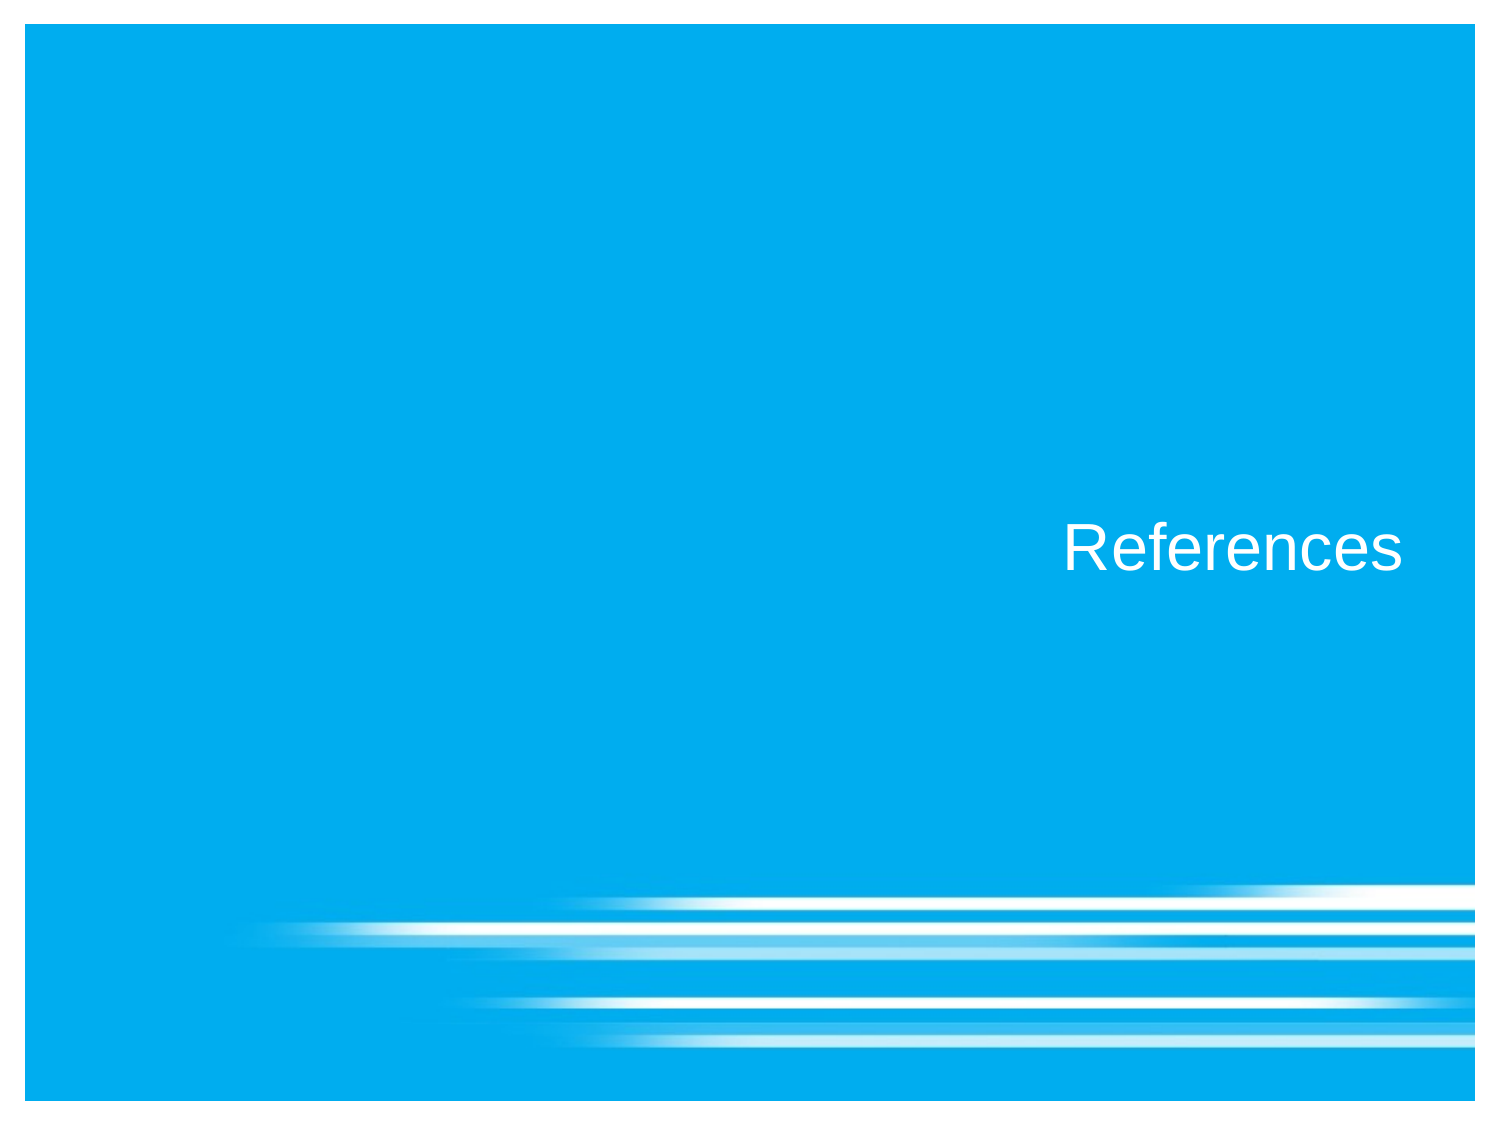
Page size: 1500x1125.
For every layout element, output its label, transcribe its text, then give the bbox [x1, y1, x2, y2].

picture [278, 921, 1475, 961]
title References [53, 449, 1404, 638]
picture [483, 996, 1475, 1009]
picture [572, 884, 1475, 911]
picture [579, 1023, 1475, 1048]
